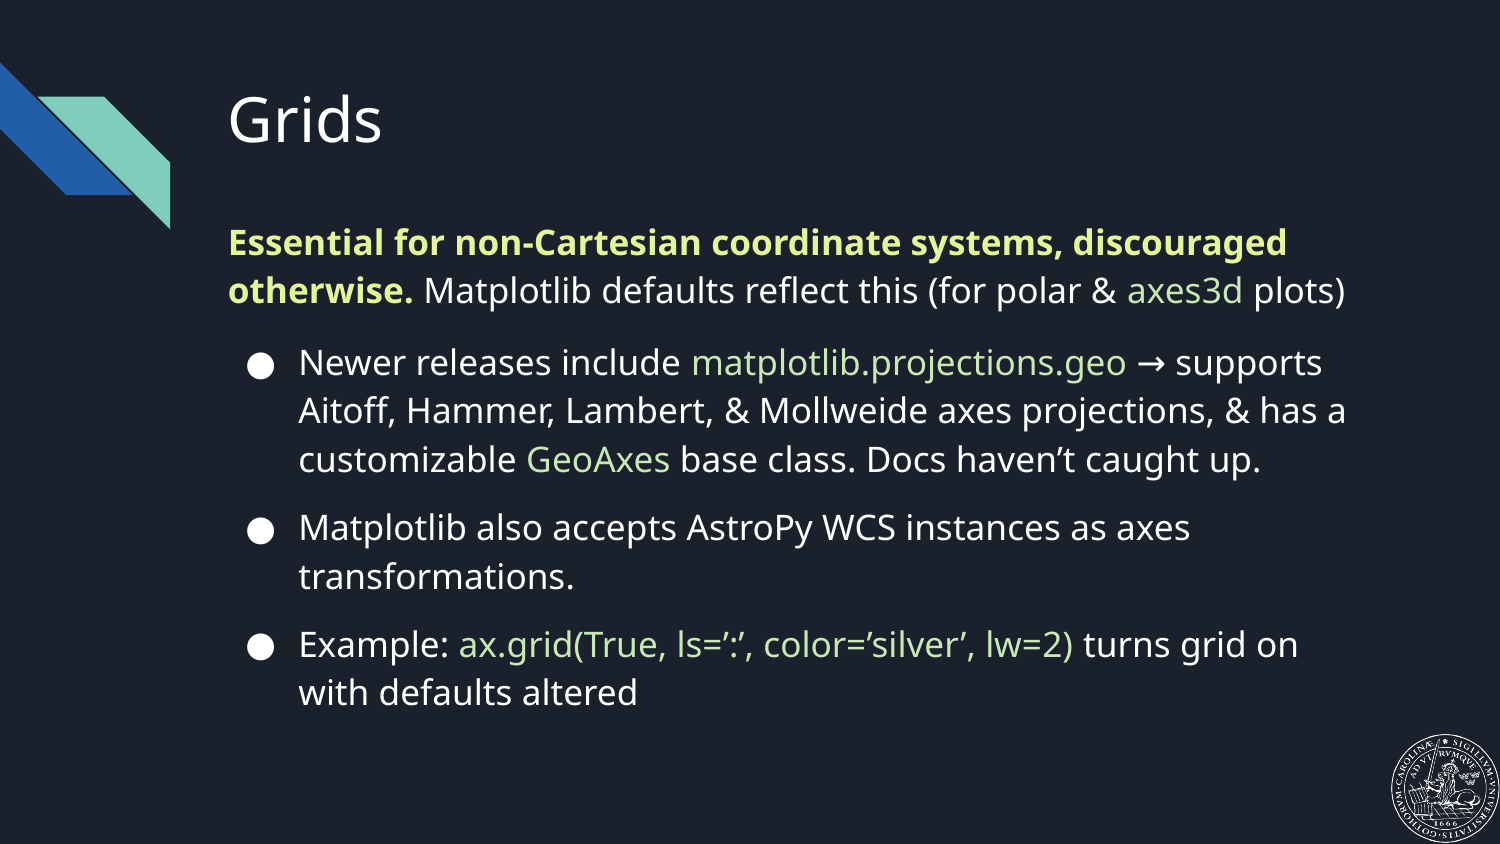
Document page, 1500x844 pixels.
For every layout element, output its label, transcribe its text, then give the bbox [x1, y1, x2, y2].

list Essential for non-Cartesian coordinate systems, discouraged otherwise. Matplotlib defaults reflect this (for polar & axes3d plots) Newer releases include matplotlib.projections.geo → supports Aitoff, Hammer, Lambert, & Mollweide axes projections, & has a customizable GeoAxes base class. Docs haven’t caught up. Matplotlib also accepts AstroPy WCS instances as axes transformations. Example: ax.grid(True, ls=’:’, color=’silver’, lw=2) turns grid on with defaults altered [212, 215, 1368, 774]
picture [1382, 724, 1500, 844]
title Grids [212, 64, 1368, 215]
